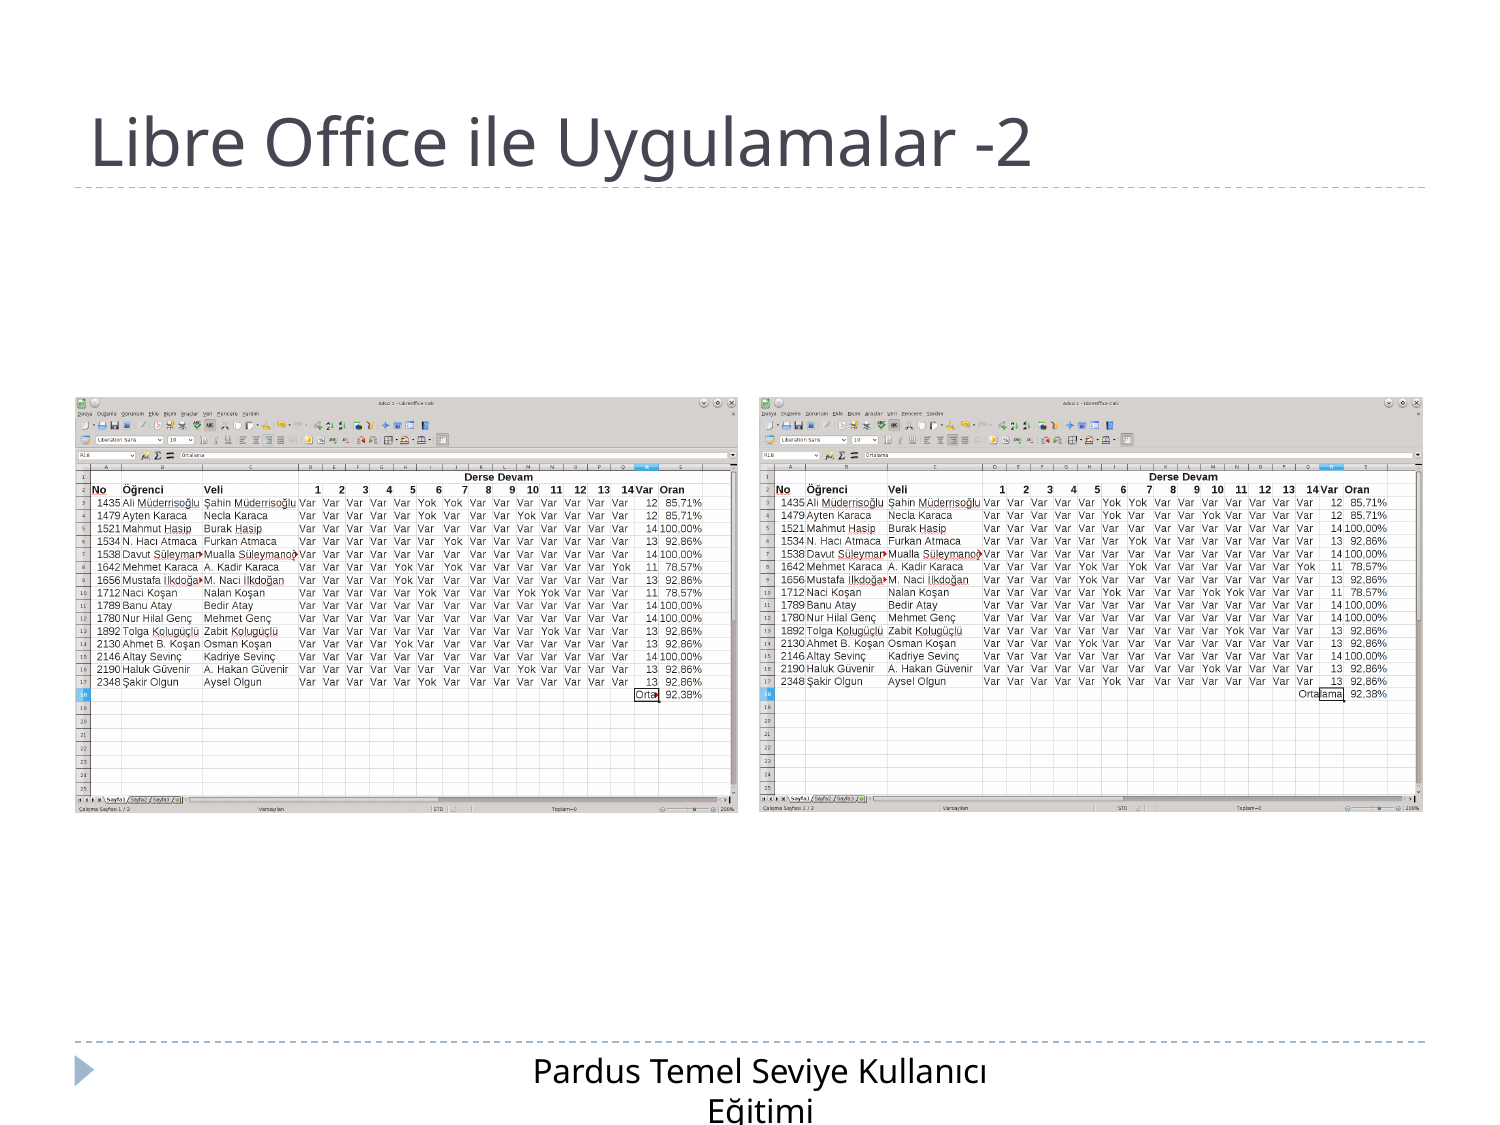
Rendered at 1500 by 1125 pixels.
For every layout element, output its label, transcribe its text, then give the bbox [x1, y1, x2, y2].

picture [75, 397, 738, 813]
picture [759, 397, 1423, 812]
title Libre Office ile Uygulamalar -2 [75, 37, 1425, 188]
